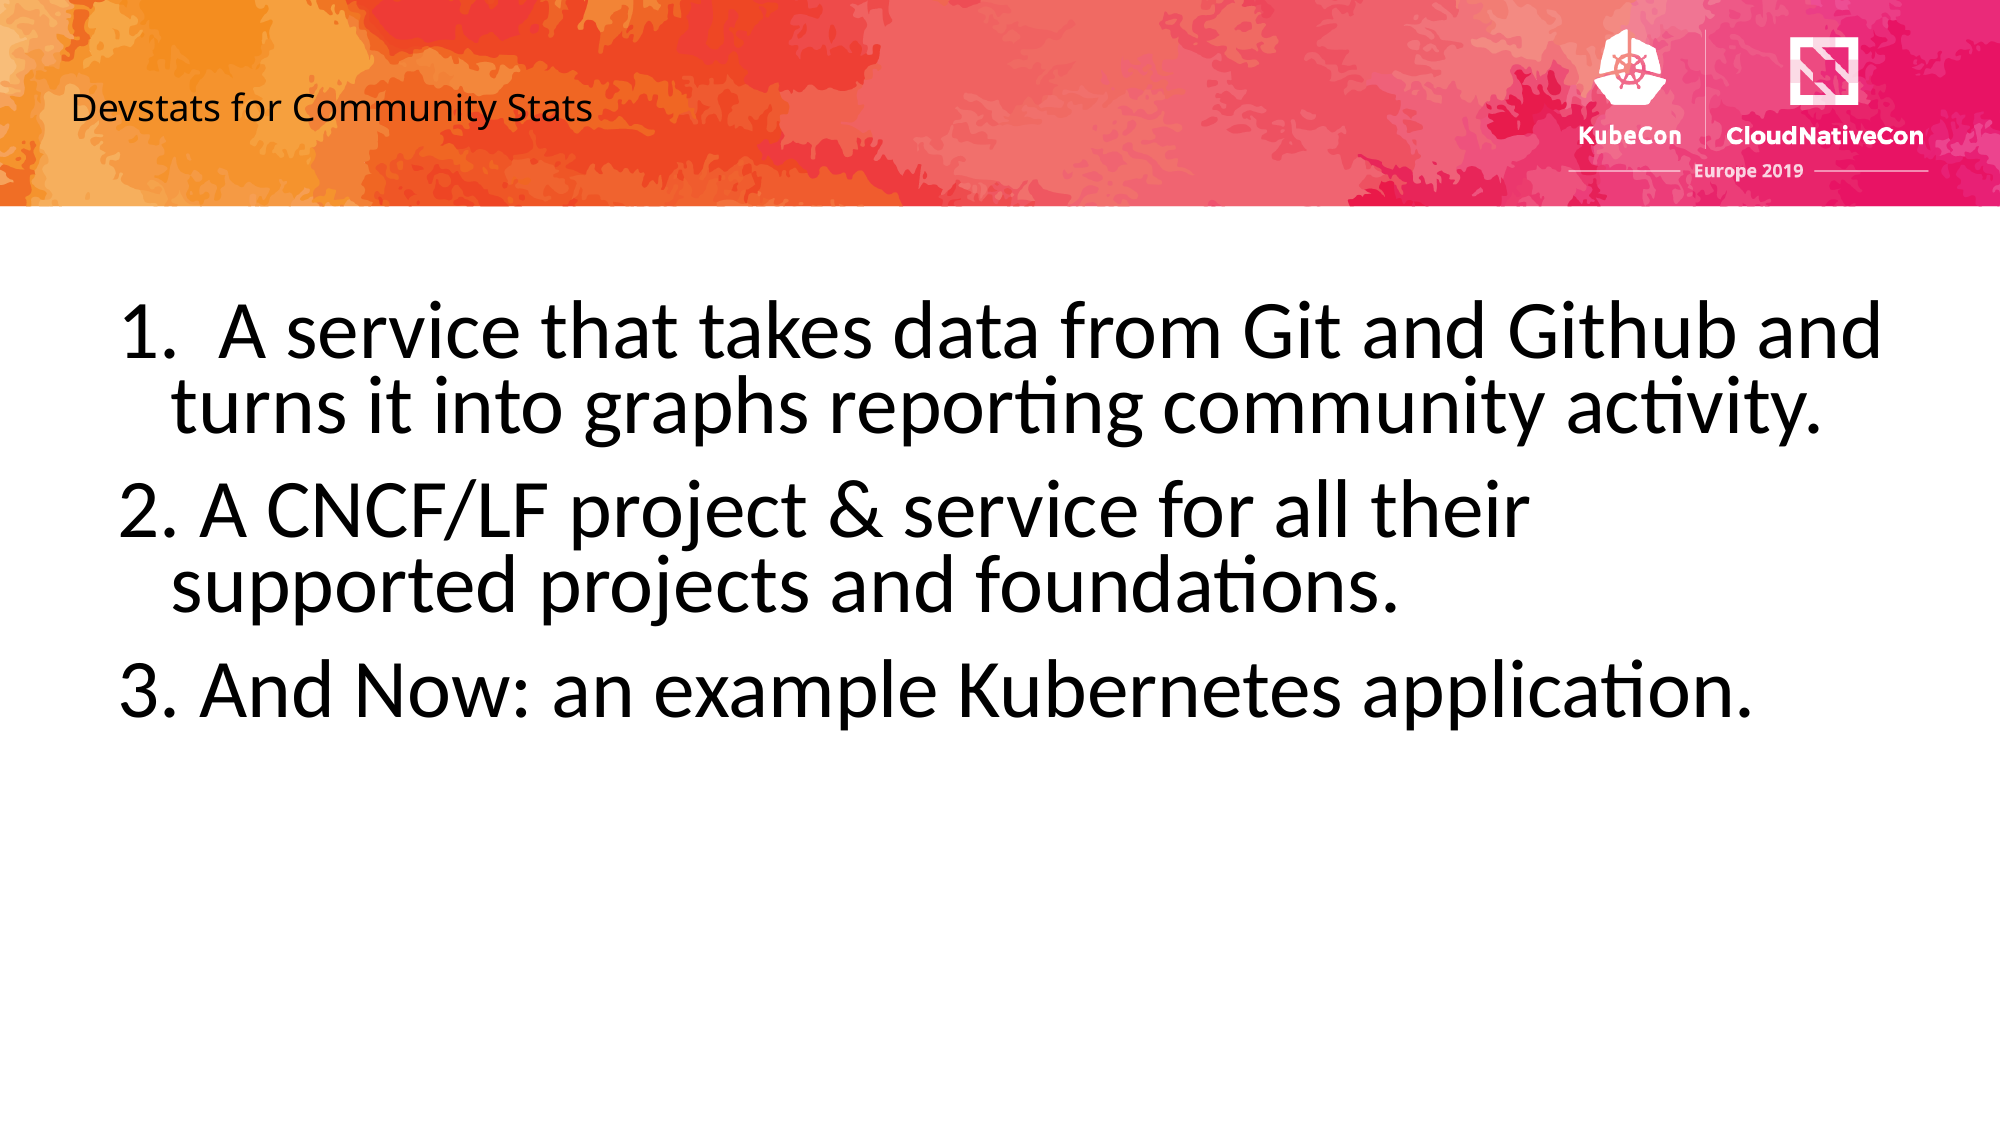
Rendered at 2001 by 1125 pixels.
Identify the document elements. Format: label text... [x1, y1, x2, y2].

picture [0, 0, 2000, 1125]
title Devstats for Community Stats [70, 0, 1796, 217]
list A service that takes data from Git and Github and turns it into graphs reporting community activity. A CNCF/LF project & service for all their supported projects and foundations. And Now: an example Kubernetes application. [99, 298, 1900, 952]
